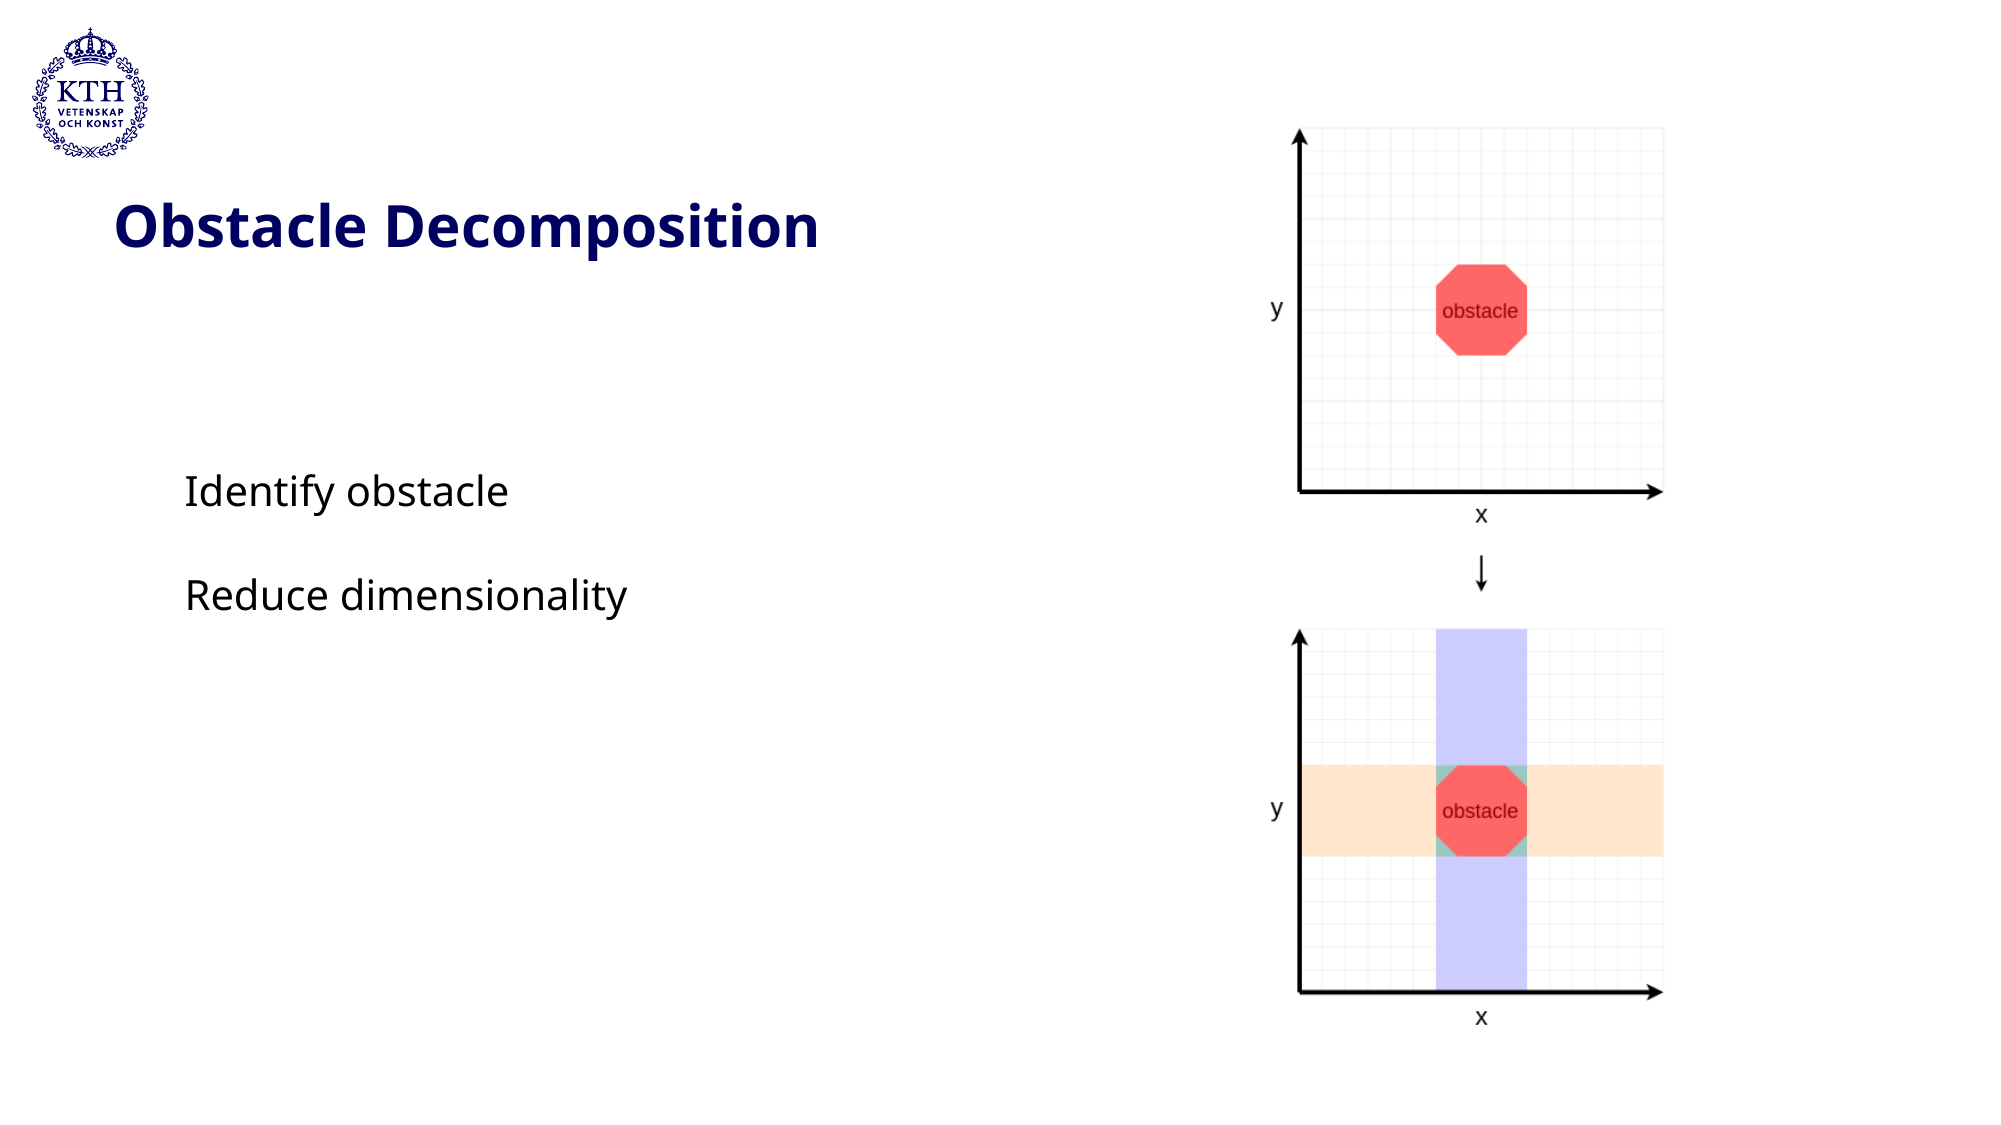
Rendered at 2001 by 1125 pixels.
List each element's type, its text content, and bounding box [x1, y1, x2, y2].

list Identify obstacle Reduce dimensionality [98, 307, 887, 857]
picture [1269, 118, 1676, 179]
picture [1269, 273, 1676, 1034]
title Obstacle Decomposition [98, 179, 1902, 273]
